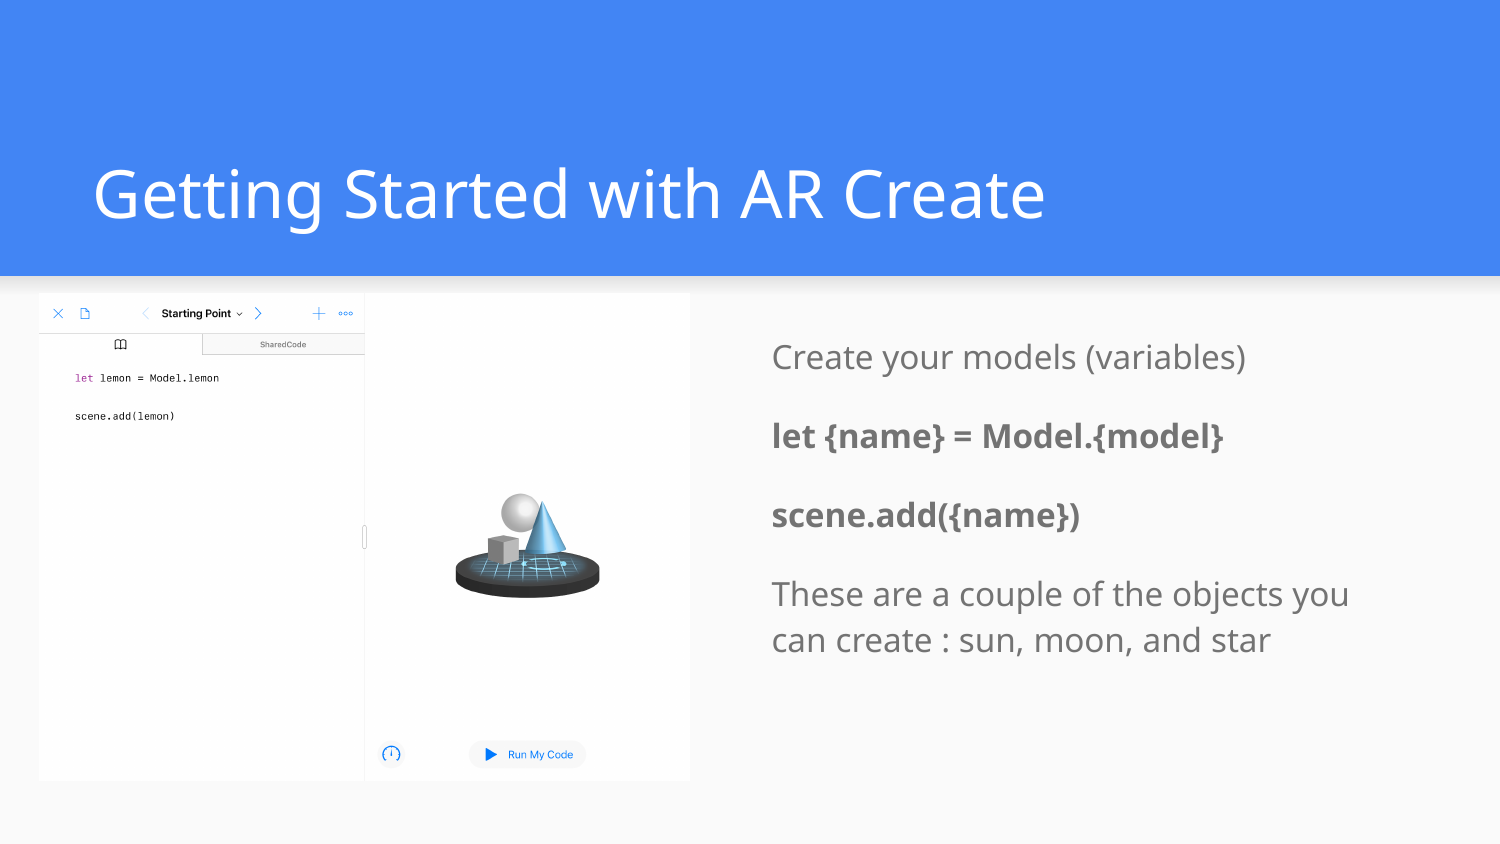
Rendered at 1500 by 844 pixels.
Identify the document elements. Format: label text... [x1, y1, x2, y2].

picture [39, 293, 690, 781]
list Create your models (variables) let {name} = Model.{model} scene.add({name}) These are a couple of the objects you can create : sun, moon, and star [756, 314, 1427, 803]
title Getting Started with AR Create [77, 121, 1427, 248]
